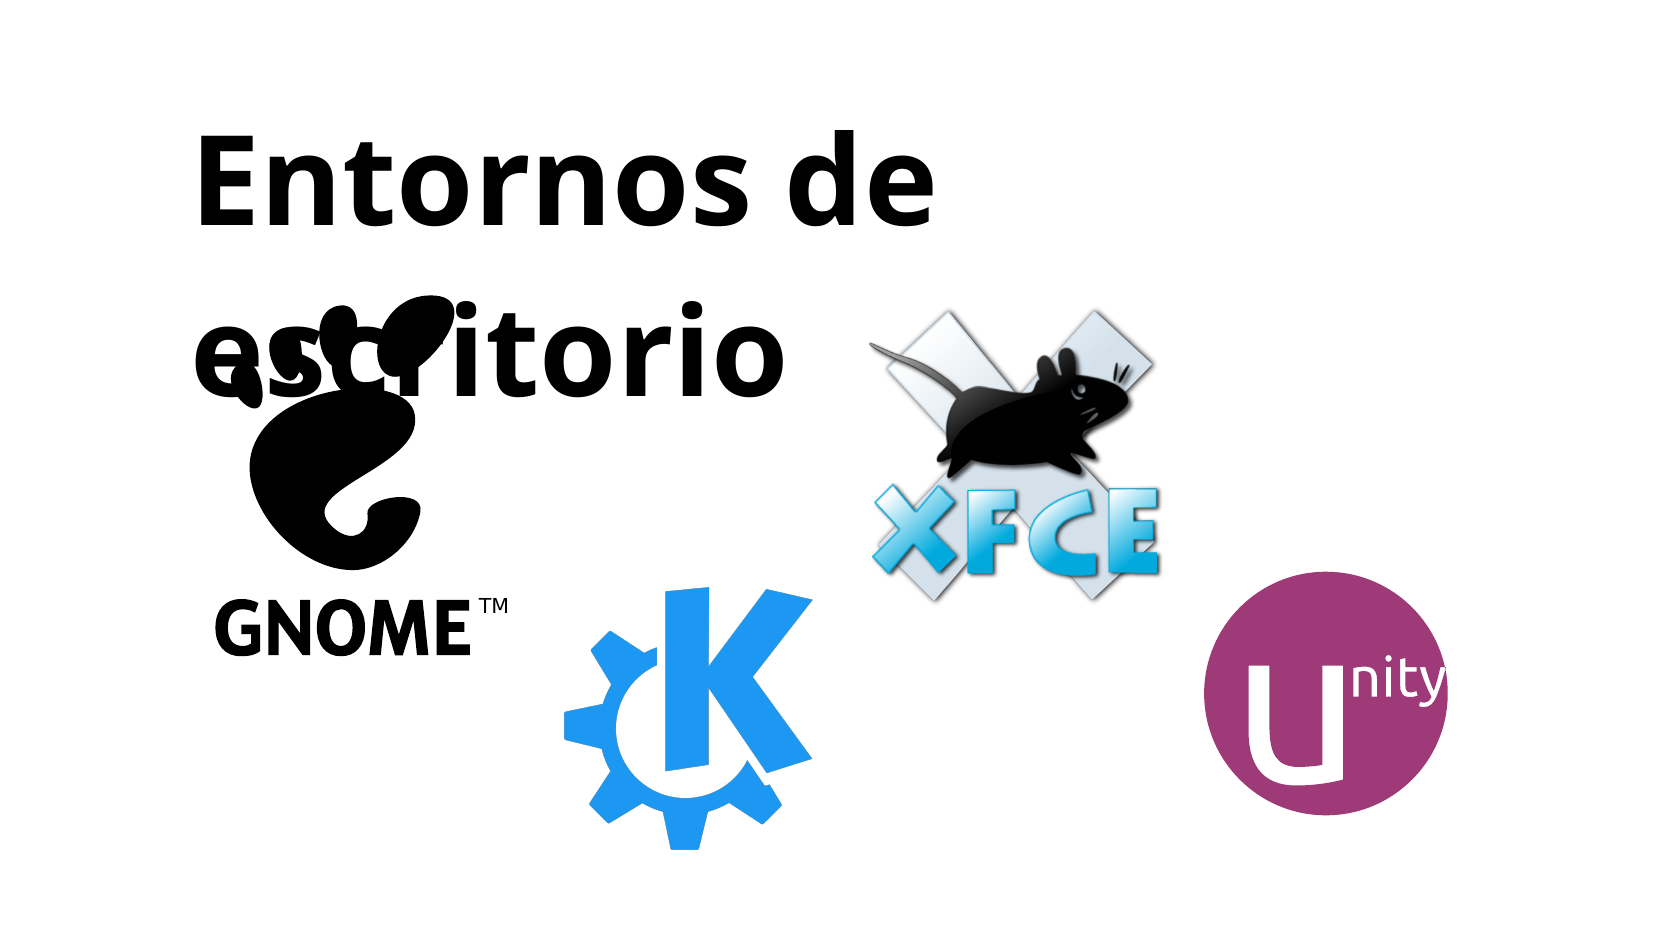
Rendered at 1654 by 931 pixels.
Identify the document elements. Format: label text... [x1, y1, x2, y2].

text_box Entornos de escritorio [175, 84, 1478, 225]
picture [1204, 571, 1448, 816]
picture [200, 280, 1175, 887]
